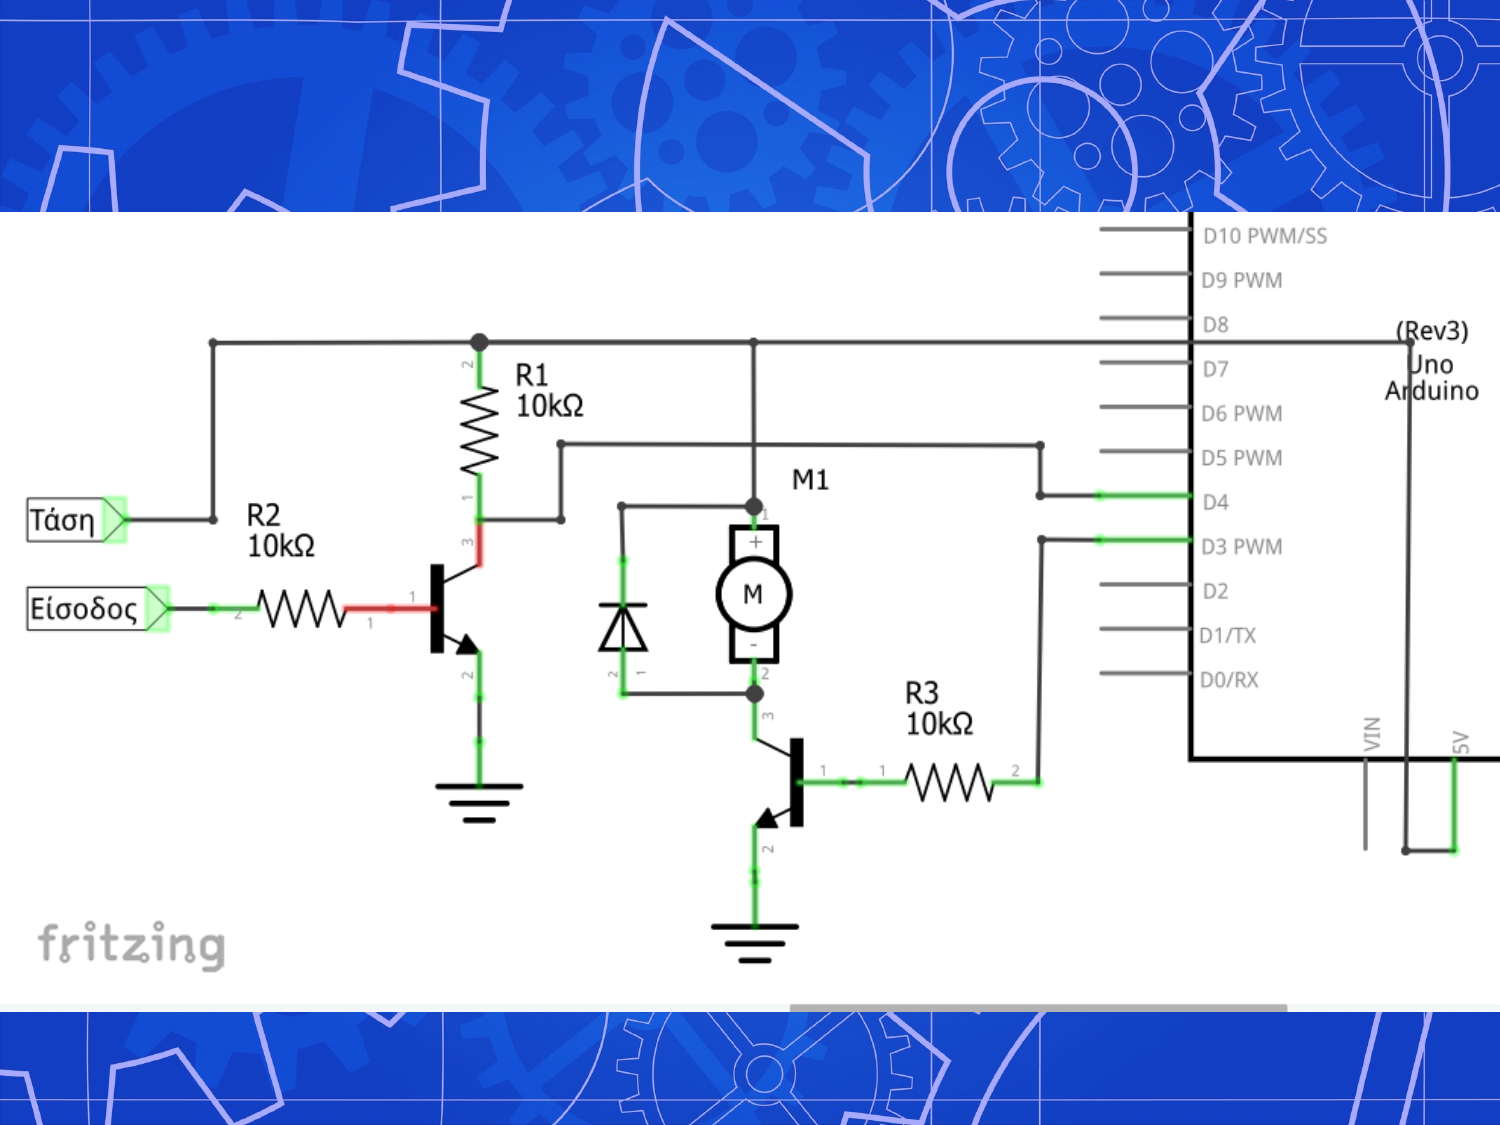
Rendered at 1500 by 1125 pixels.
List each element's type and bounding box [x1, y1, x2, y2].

picture [0, 212, 1500, 1012]
